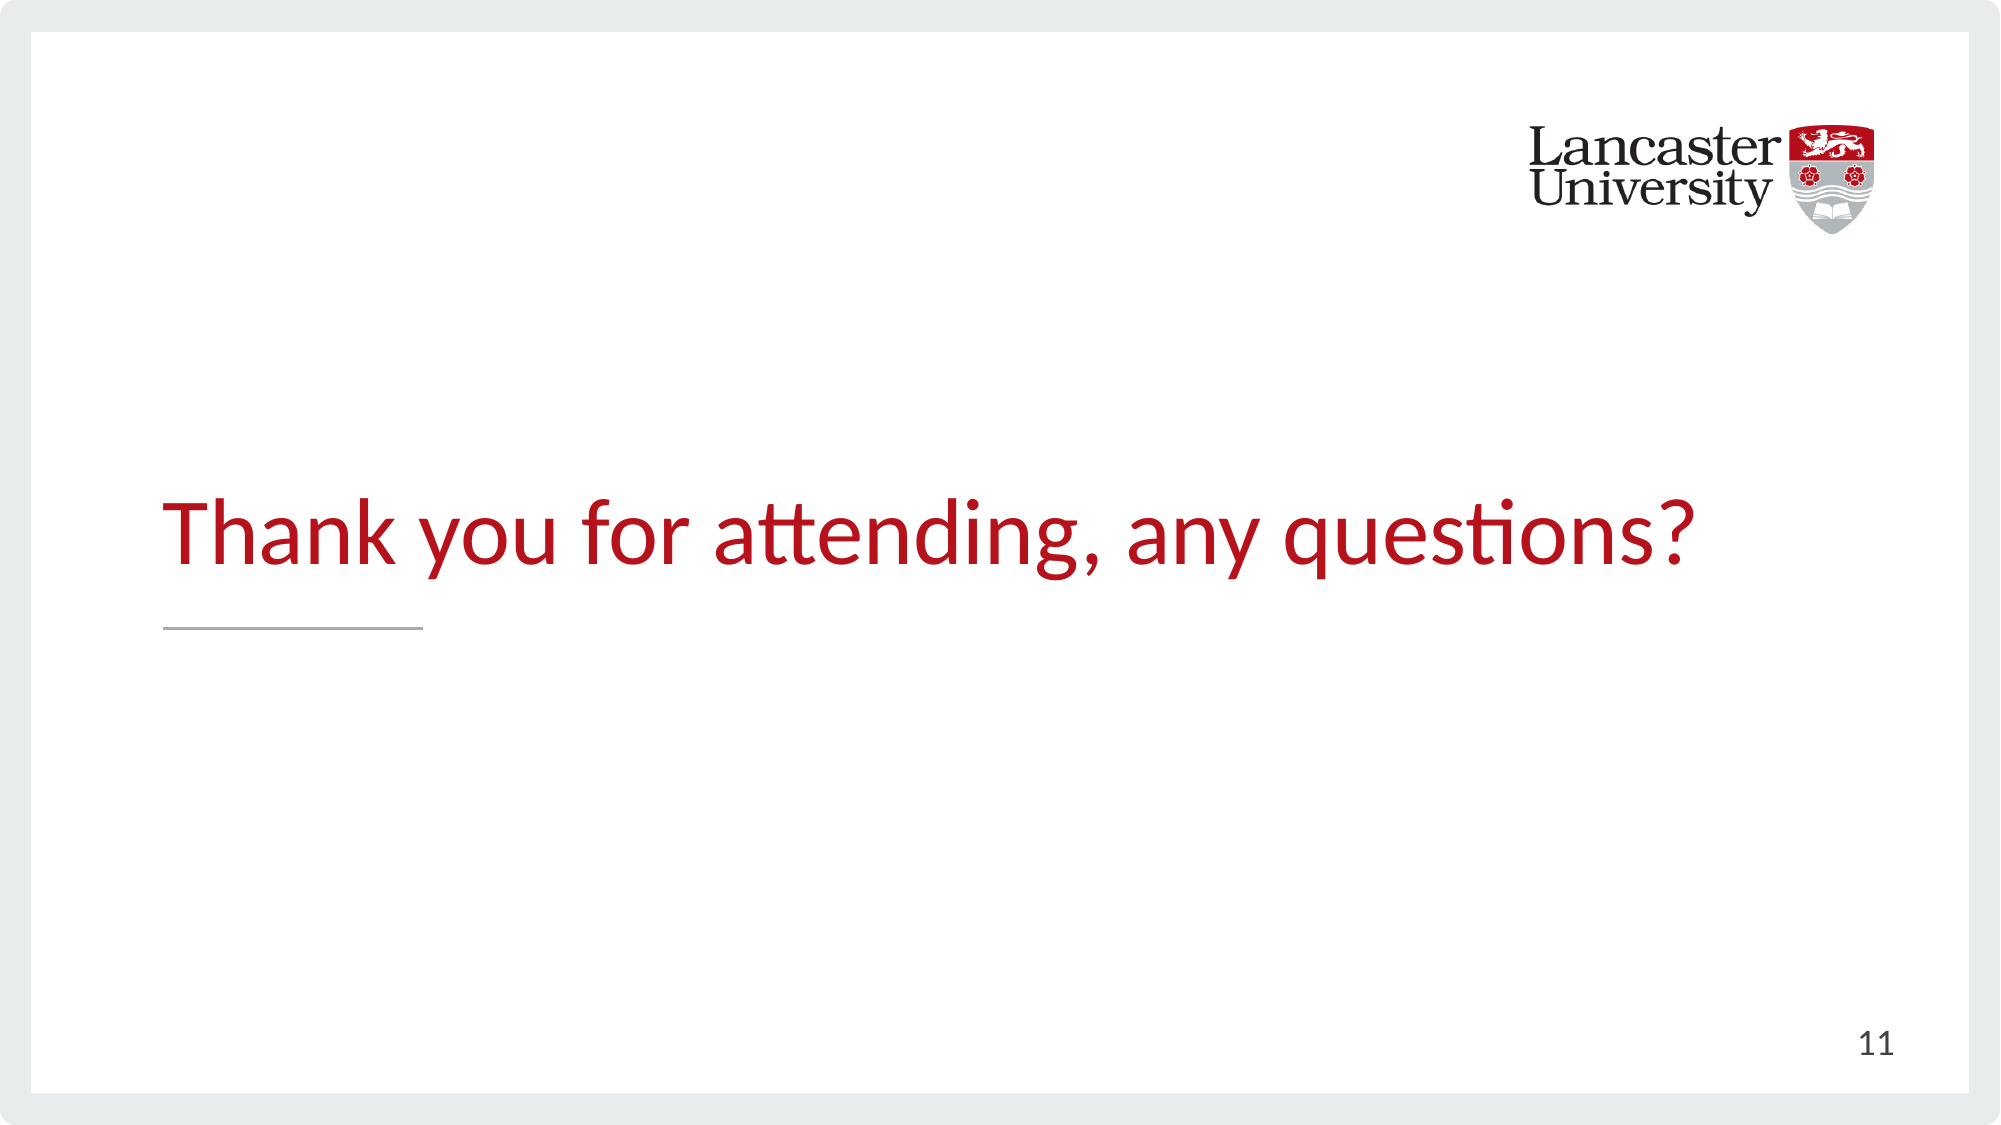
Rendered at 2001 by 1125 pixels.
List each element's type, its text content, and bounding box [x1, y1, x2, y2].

title Thank you for attending, any questions? [147, 361, 1774, 592]
slide_number <number> [1459, 1010, 1910, 1071]
